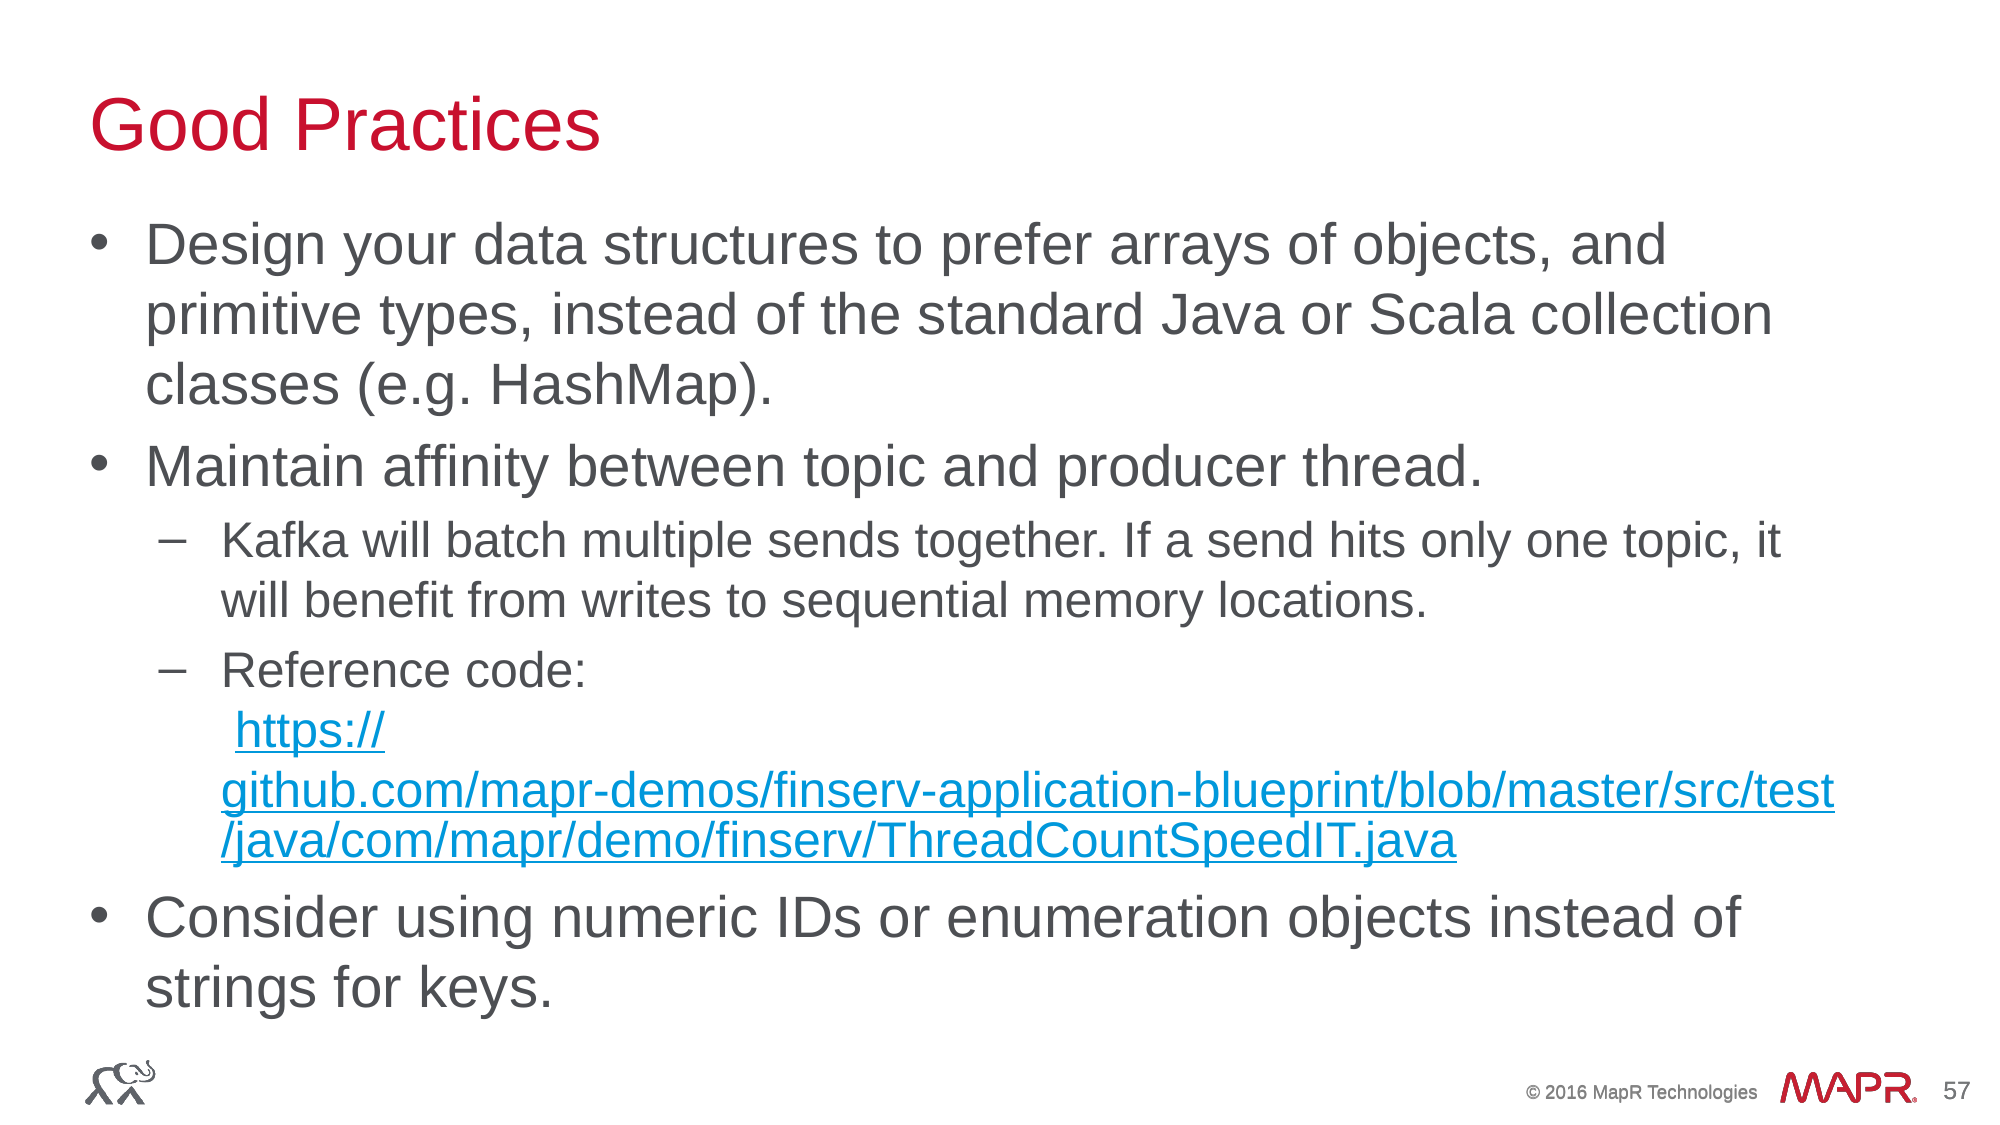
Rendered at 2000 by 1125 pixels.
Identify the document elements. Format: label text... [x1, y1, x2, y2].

picture [75, 1038, 167, 1125]
list Design your data structures to prefer arrays of objects, and primitive types, instead of the standard Java or Scala collection classes (e.g. HashMap). Maintain affinity between topic and producer thread. Kafka will batch multiple sends together. If a send hits only one topic, it will benefit from writes to sequential memory locations. Reference code: https://github.com/mapr-demos/finserv-application-blueprint/blob/master/src/test/java/com/mapr/demo/finserv/ThreadCountSpeedIT.java Consider using numeric IDs or enumeration objects instead of strings for keys. [69, 196, 1869, 1005]
title Good Practices [69, 45, 1869, 196]
